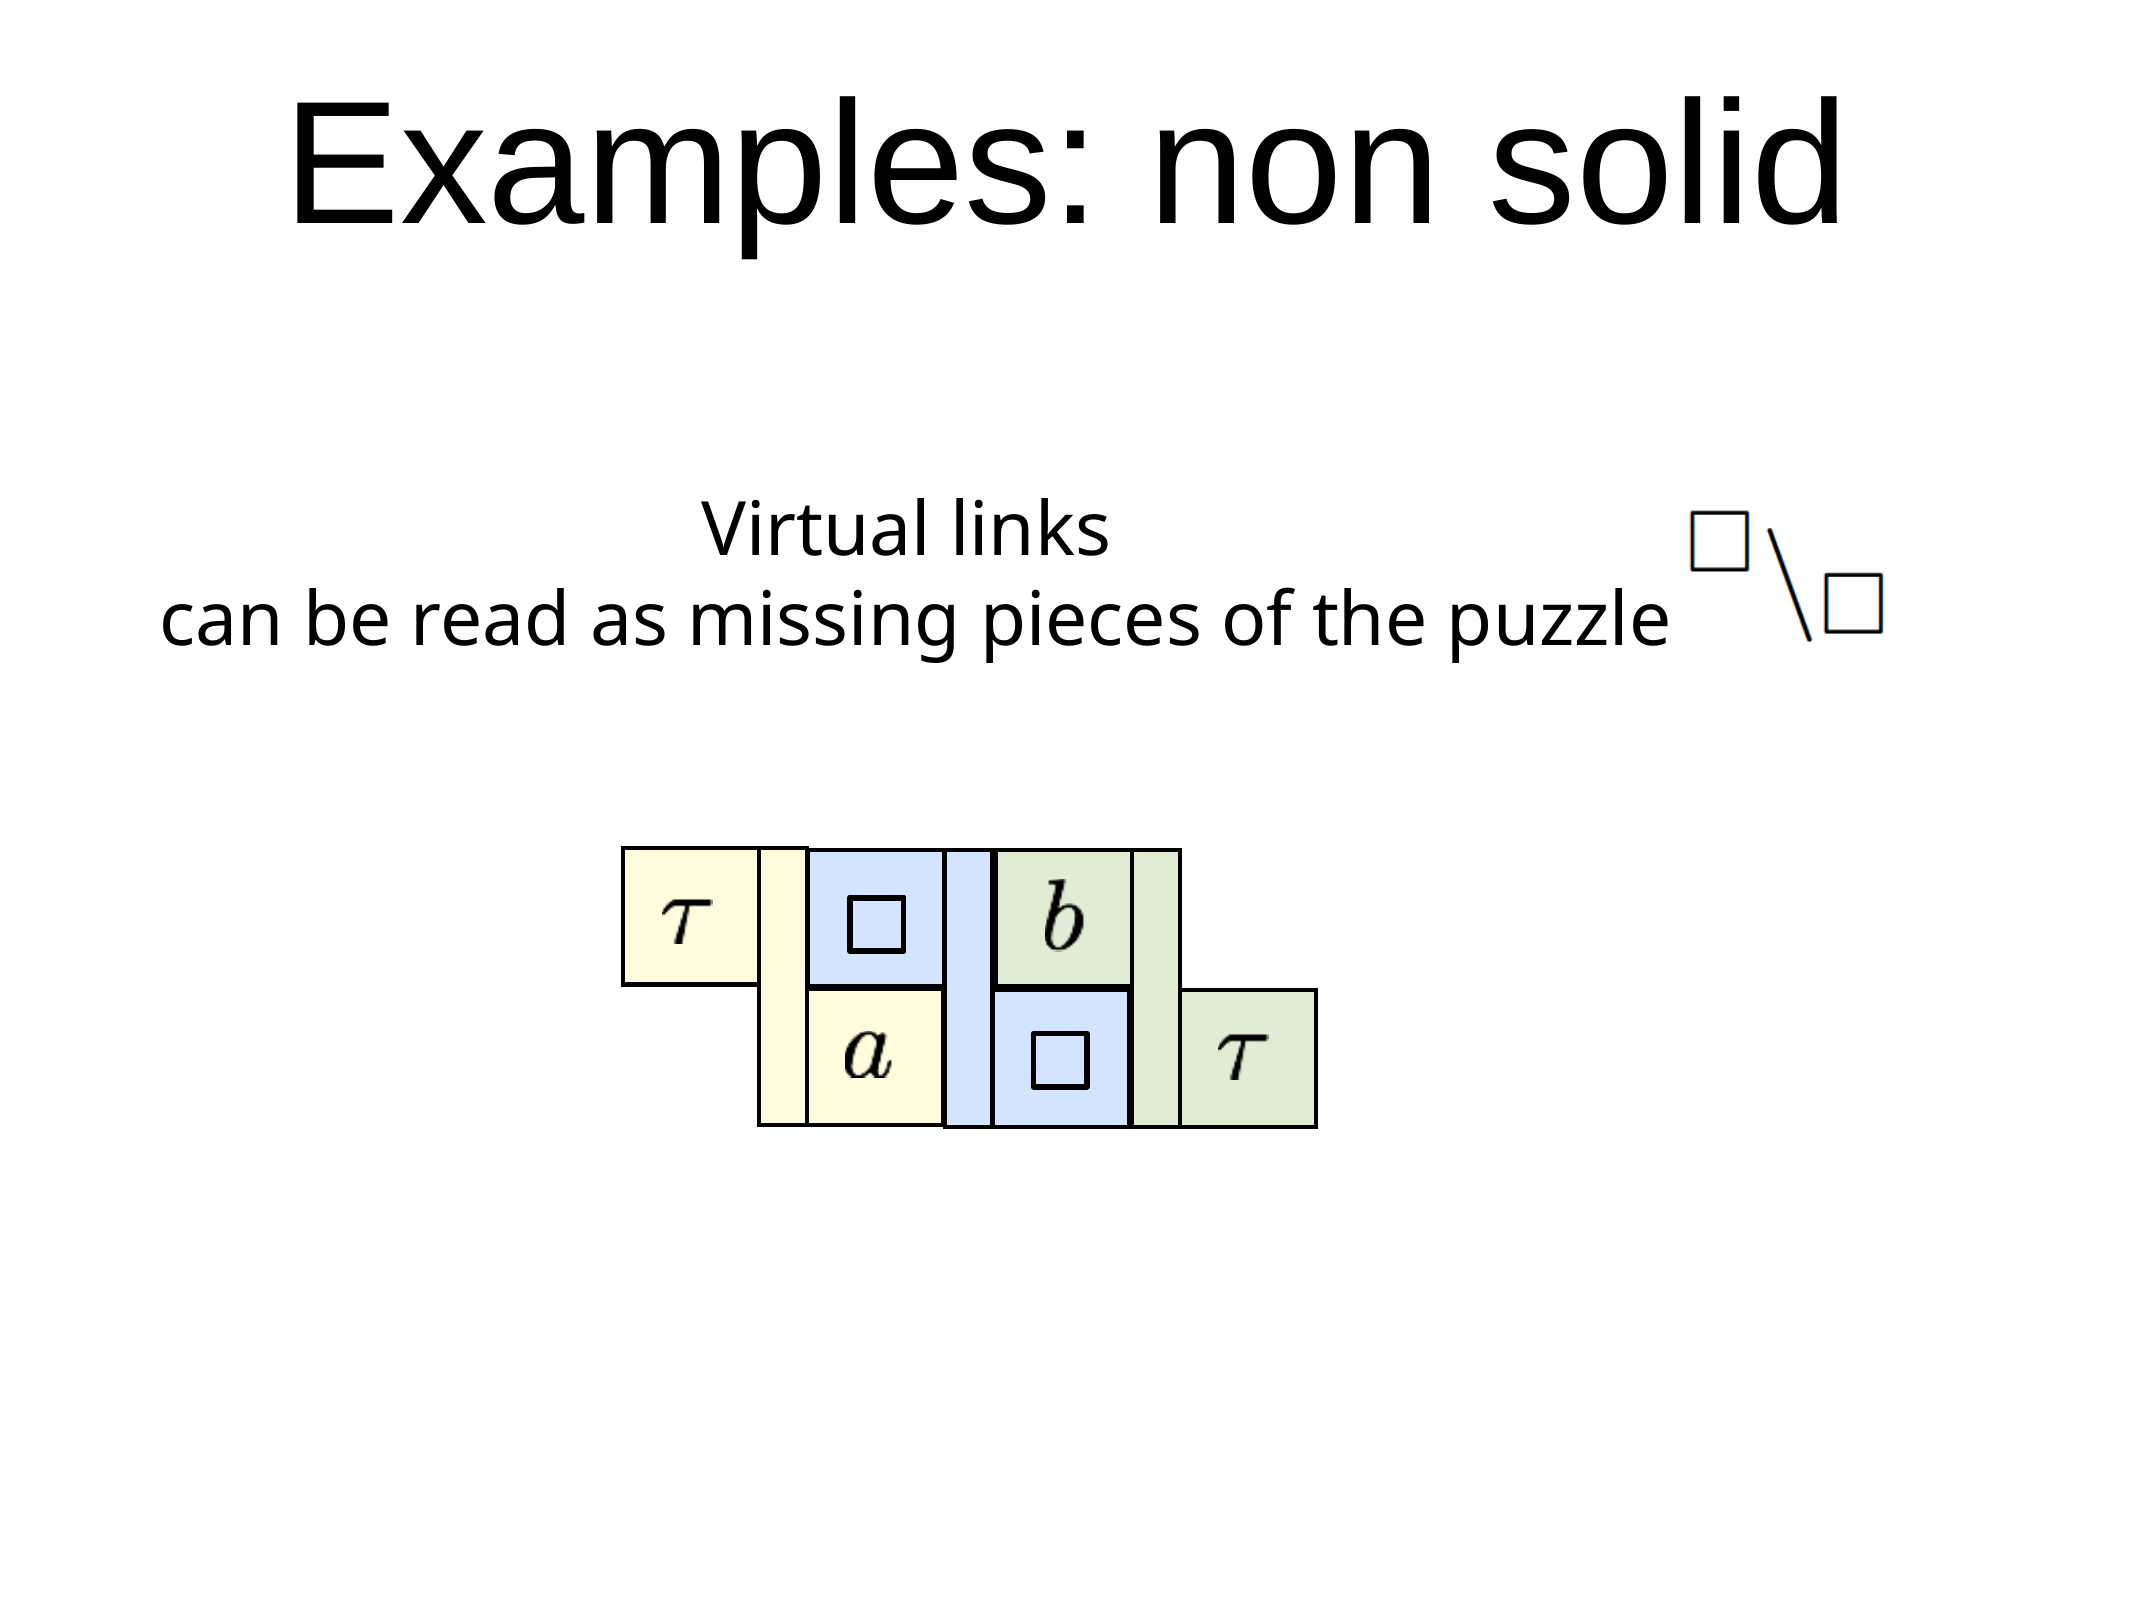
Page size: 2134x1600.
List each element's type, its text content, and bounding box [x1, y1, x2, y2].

picture [662, 898, 713, 944]
picture [1683, 496, 1894, 650]
text_box [622, 848, 1129, 1127]
text_box [995, 849, 1317, 1127]
picture [1045, 879, 1086, 953]
title Examples: non solid [208, 41, 1925, 442]
text_box Virtual links can be read as missing pieces of the puzzle [151, 472, 1681, 670]
picture [1218, 1033, 1269, 1080]
picture [845, 1031, 894, 1078]
